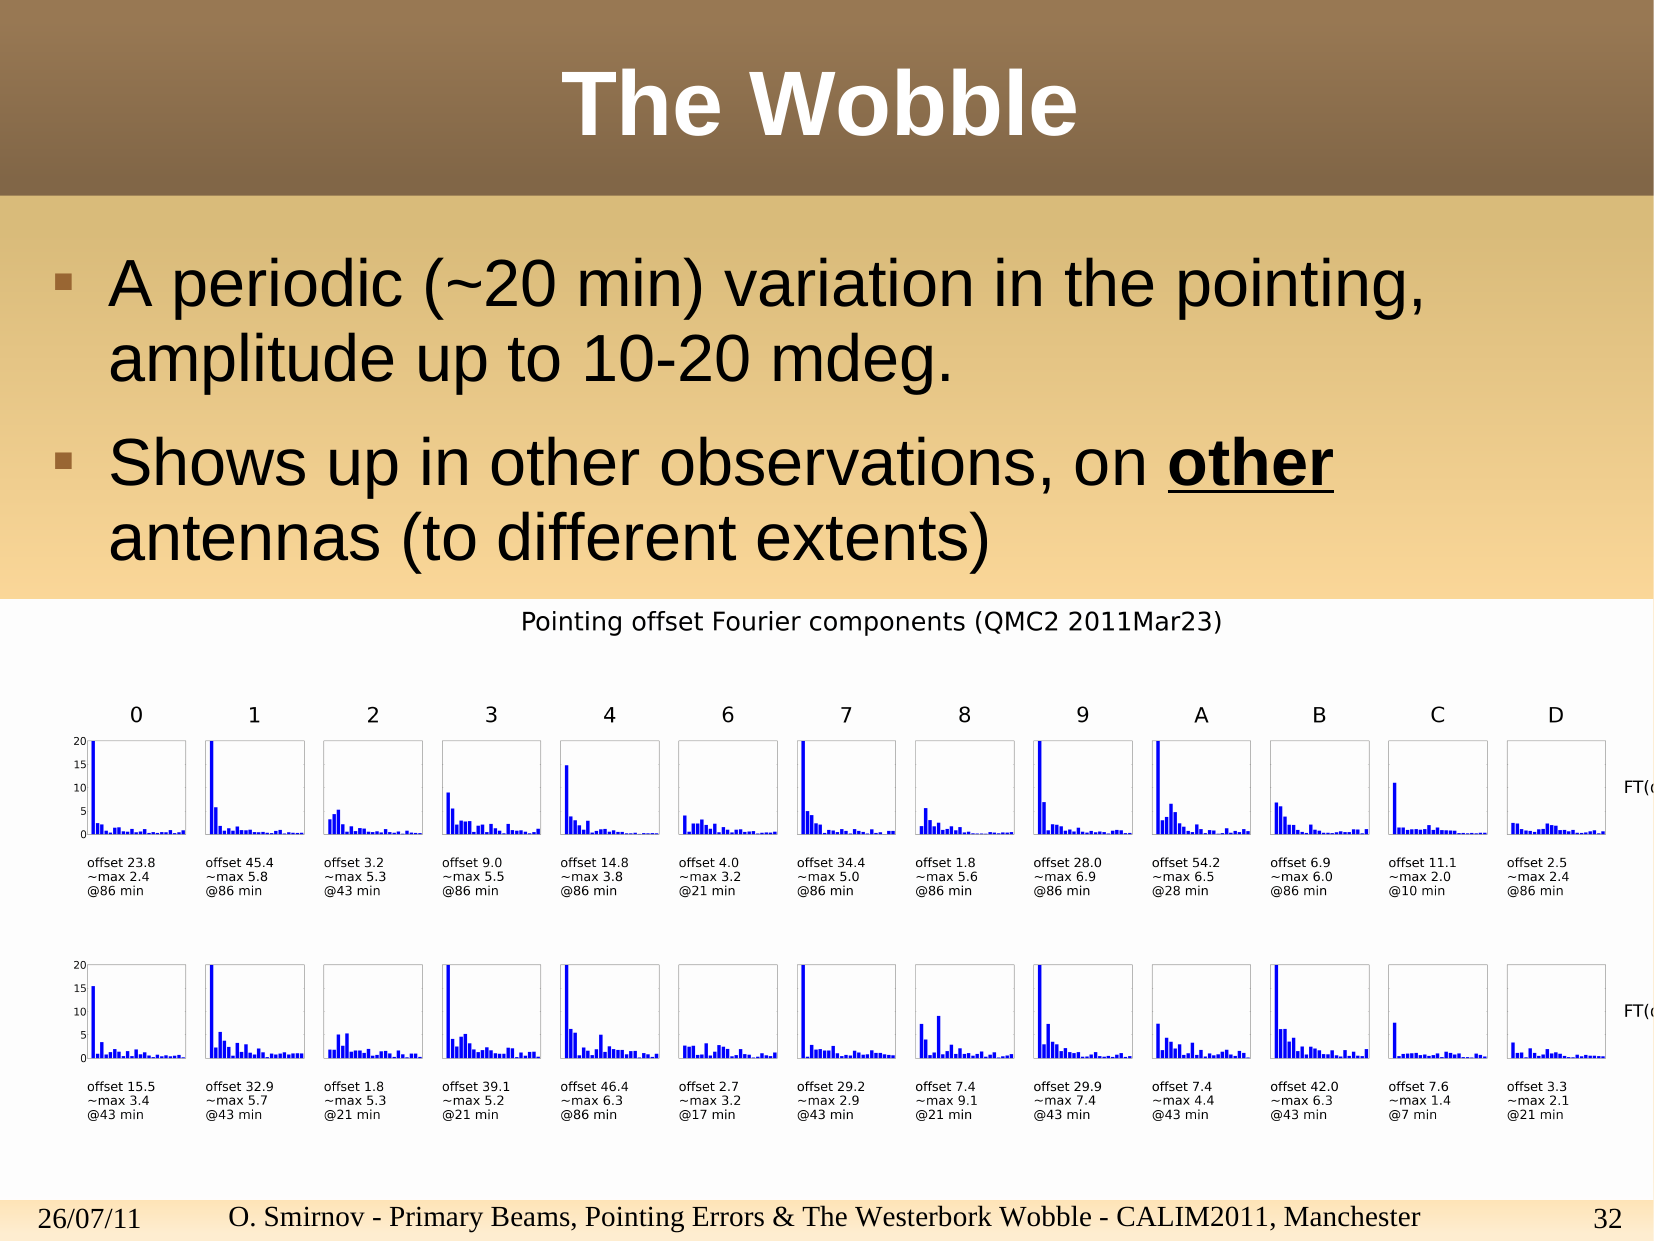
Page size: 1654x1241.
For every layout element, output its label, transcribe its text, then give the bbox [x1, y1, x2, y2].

list A periodic (~20 min) variation in the pointing, amplitude up to 10-20 mdeg. Shows up in other observations, on other antennas (to different extents) [37, 246, 1526, 599]
title The Wobble [76, 7, 1565, 200]
picture [0, 0, 1654, 1241]
